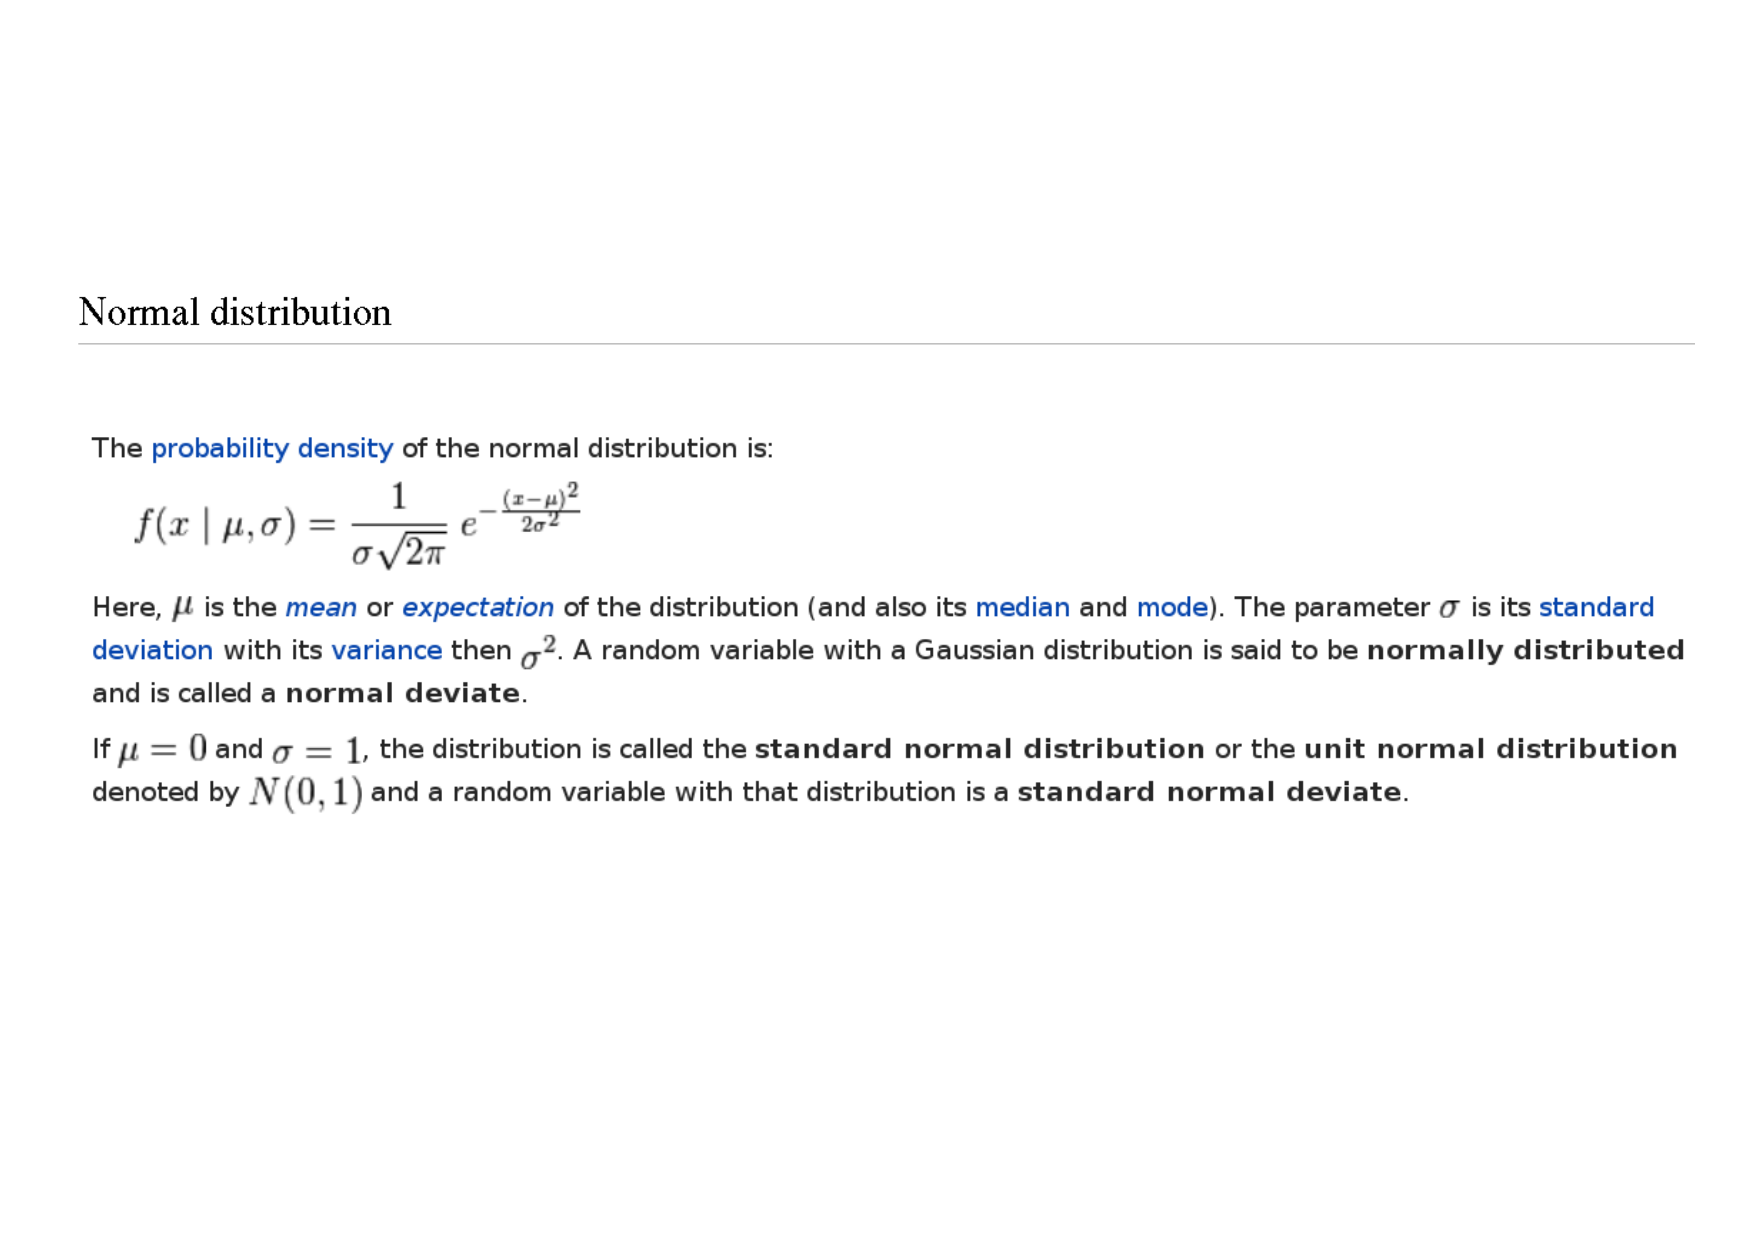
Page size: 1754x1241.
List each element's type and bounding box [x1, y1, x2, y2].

picture [62, 416, 1699, 827]
picture [59, 274, 1695, 365]
